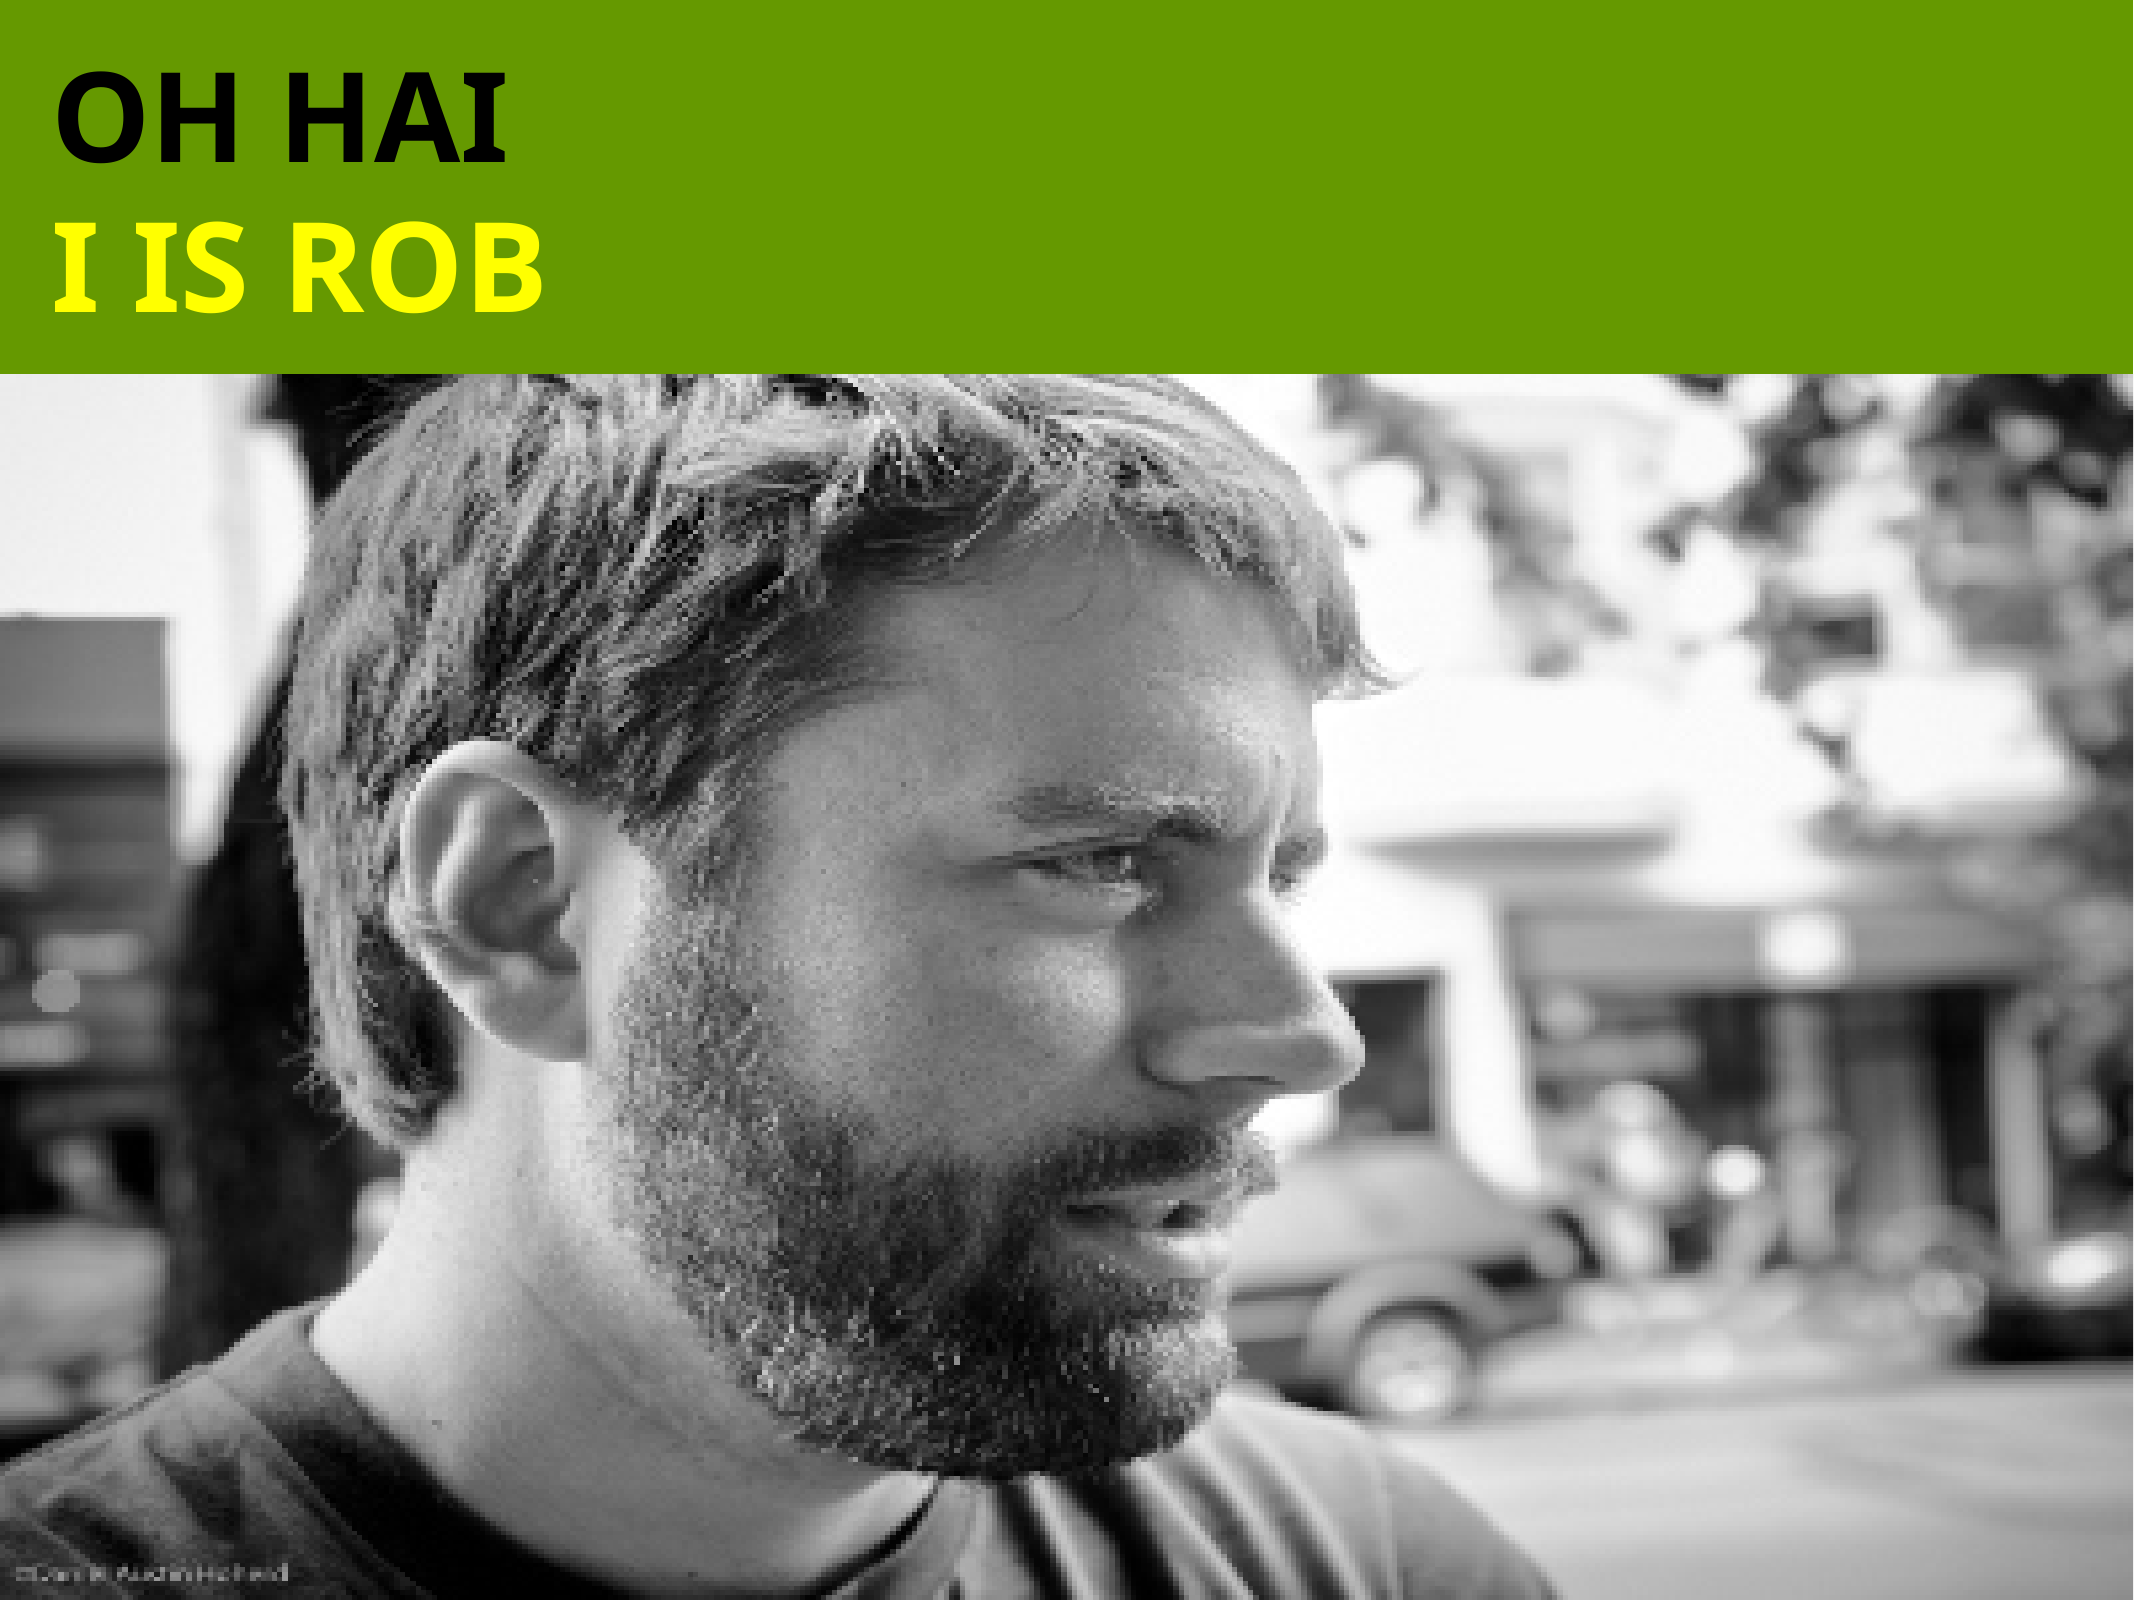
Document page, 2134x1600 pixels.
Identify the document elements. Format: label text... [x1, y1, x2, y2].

text_box OH HAI I IS ROB [41, 37, 2063, 374]
picture [0, 374, 2134, 1600]
